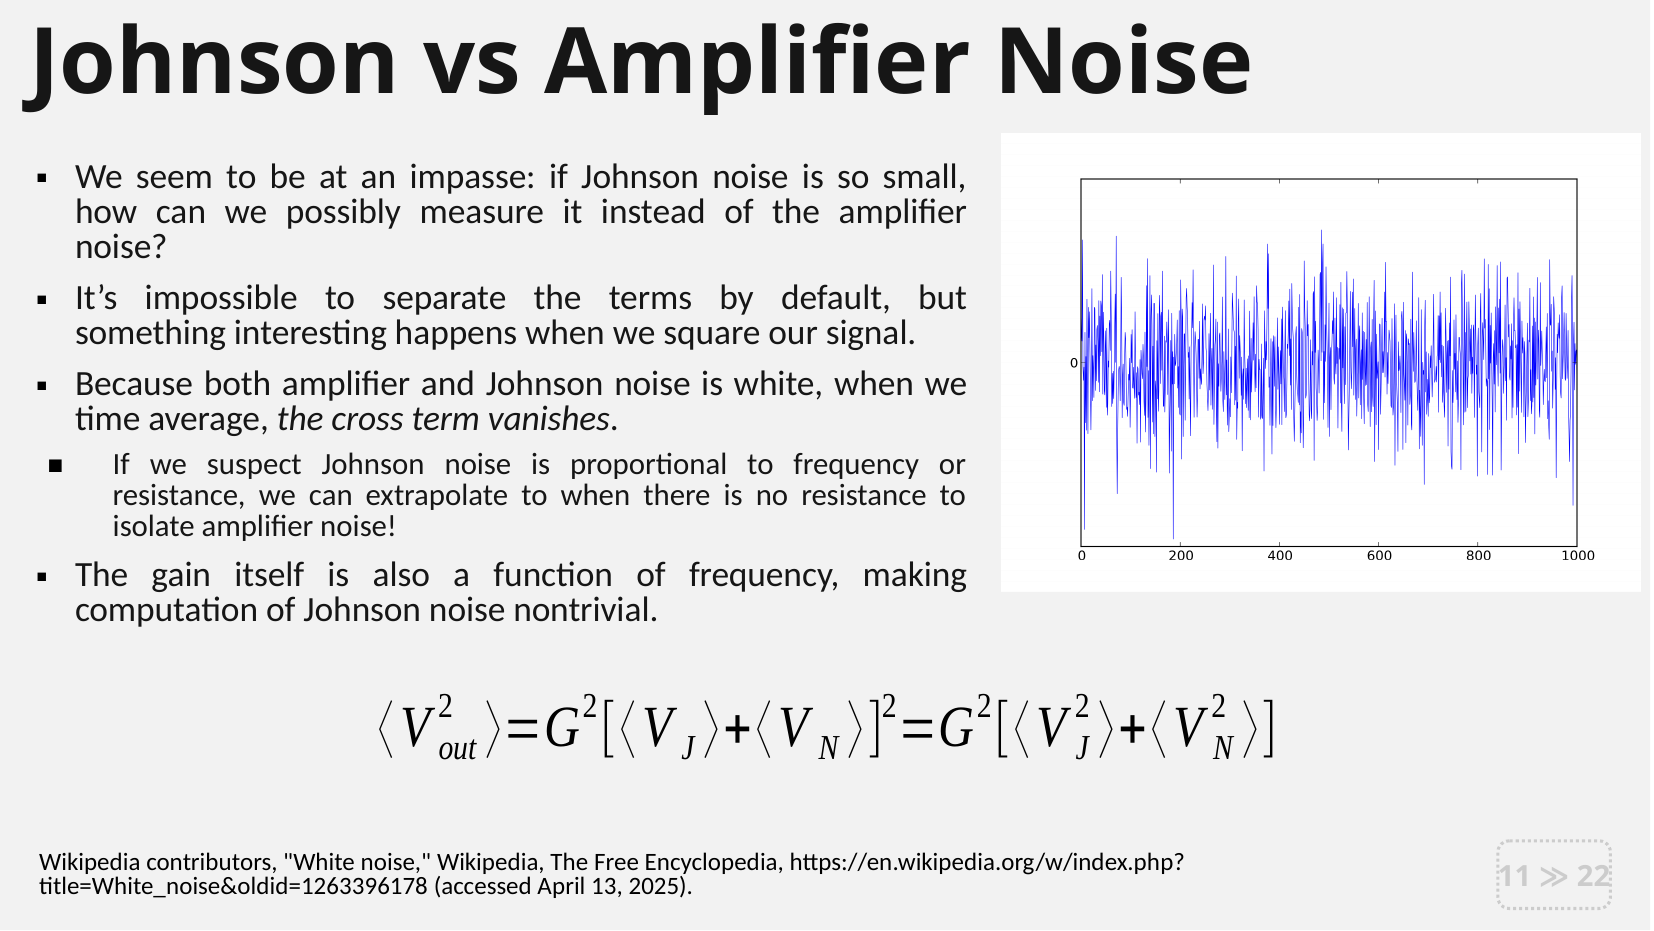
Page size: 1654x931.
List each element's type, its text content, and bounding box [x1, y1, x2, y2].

title Johnson vs Amplifier Noise [29, 0, 1613, 118]
list We seem to be at an impasse: if Johnson noise is so small, how can we possibly measure it instead of the amplifier noise? It’s impossible to separate the terms by default, but something interesting happens when we square our signal. Because both amplifier and Johnson noise is white, when we time average, the cross term vanishes. If we suspect Johnson noise is proportional to frequency or resistance, we can extrapolate to when there is no resistance to isolate amplifier noise! The gain itself is also a function of frequency, making computation of Johnson noise nontrivial. [37, 161, 968, 638]
picture [1001, 133, 1641, 593]
chart [376, 686, 1277, 768]
text_box Wikipedia contributors, "White noise," Wikipedia, The Free Encyclopedia, https://en.wikipedia.org/w/index.php?title=White_noise&oldid=1263396178 (accessed April 13, 2025). [24, 843, 1440, 909]
